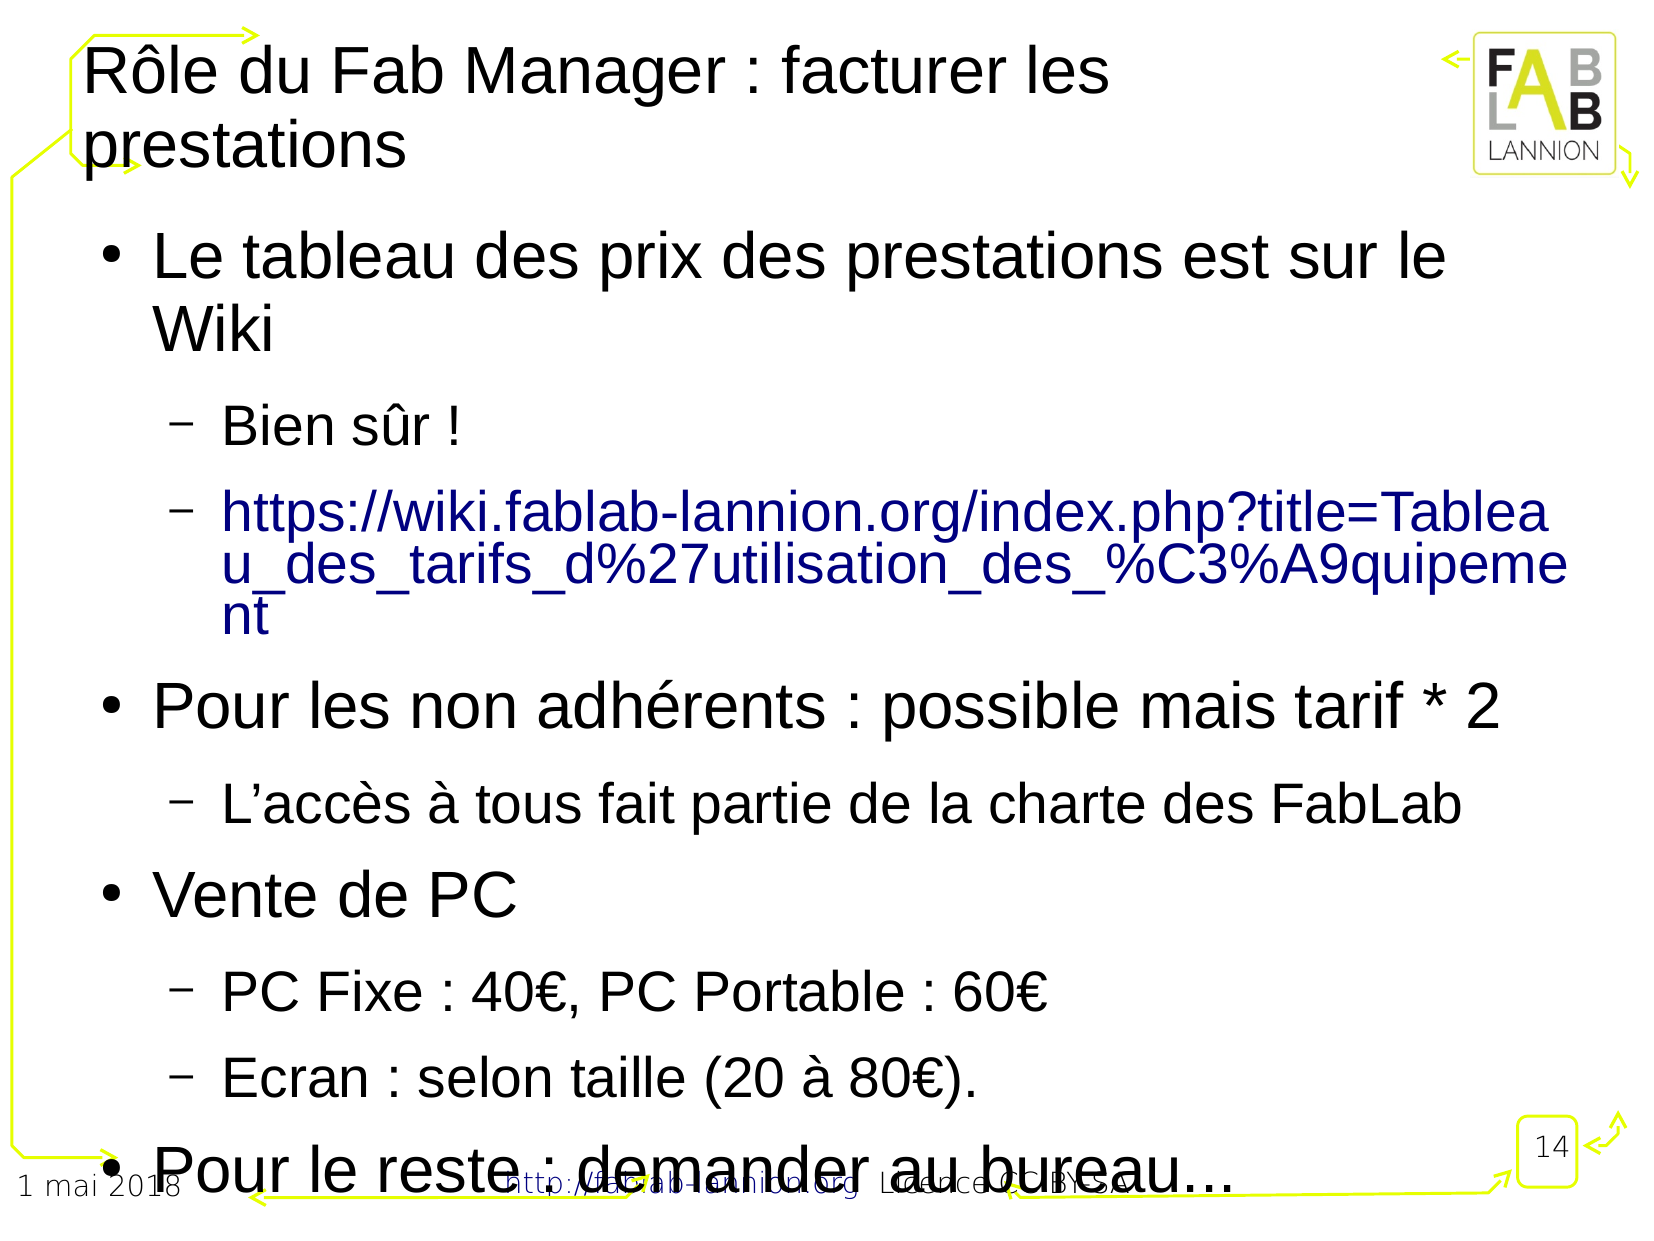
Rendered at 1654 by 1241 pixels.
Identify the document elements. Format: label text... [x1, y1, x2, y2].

picture [1470, 29, 1619, 178]
title Rôle du Fab Manager : facturer les prestations [82, 32, 1441, 183]
list Le tableau des prix des prestations est sur le Wiki Bien sûr ! https://wiki.fablab-lannion.org/index.php?title=Tableau_des_tarifs_d%27utilisation_des_%C3%A9quipement Pour les non adhérents : possible mais tarif * 2 L’accès à tous fait partie de la charte des FabLab Vente de PC PC Fixe : 40€, PC Portable : 60€ Ecran : selon taille (20 à 80€). Pour le reste : demander au bureau... [82, 219, 1571, 1111]
